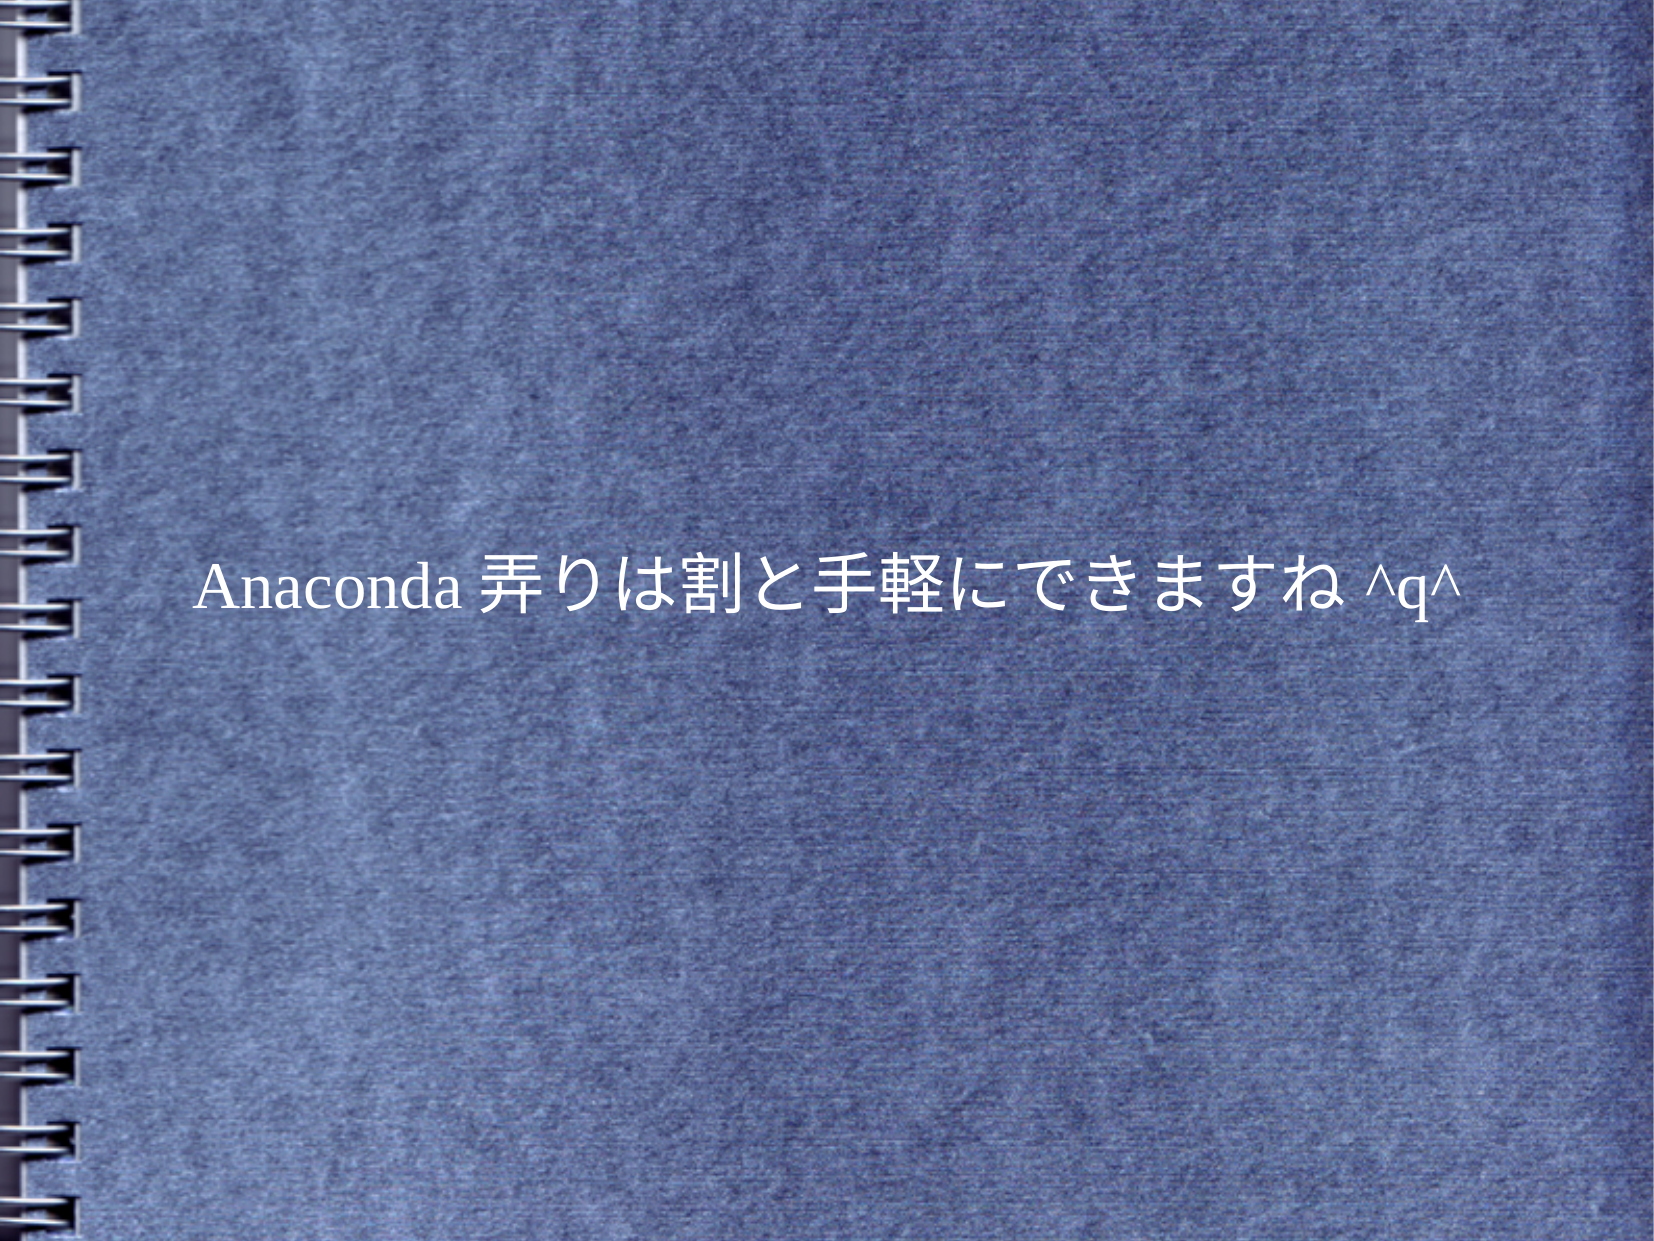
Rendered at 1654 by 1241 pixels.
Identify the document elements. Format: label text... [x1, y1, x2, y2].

picture [0, 0, 1654, 1241]
subtitle Anaconda弄りは割と手軽にできますね^q^ [82, 49, 1571, 1109]
